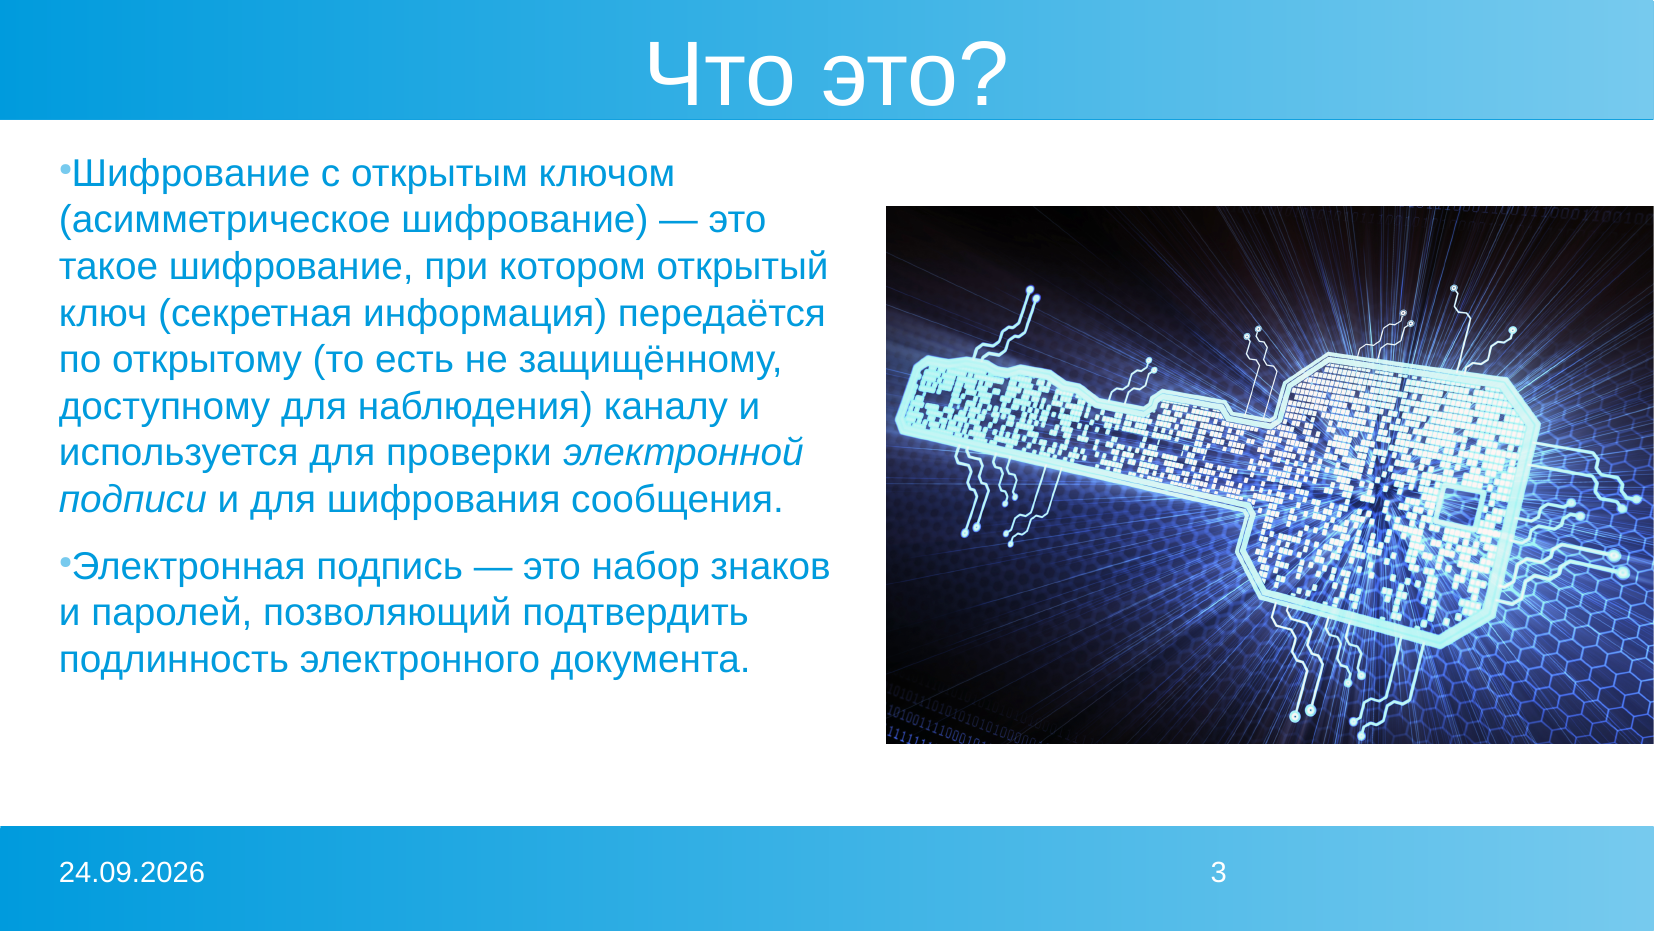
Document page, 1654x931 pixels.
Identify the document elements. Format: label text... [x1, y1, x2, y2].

text_box [1210, 856, 1595, 916]
text_box 27.11.2025 [59, 856, 443, 916]
picture [886, 206, 1654, 744]
list Шифрование с открытым ключом (асимметрическое шифрование) — это такое шифрование, при котором открытый ключ (секретная информация) передаётся по открытому (то есть не защищённому, доступному для наблюдения) каналу и используется для проверки электронной подписи и для шифрования сообщения. Электронная подпись — это набор знаков и паролей, позволяющий подтвердить подлинность электронного документа. [59, 147, 857, 739]
title Что это? [59, 13, 1595, 124]
